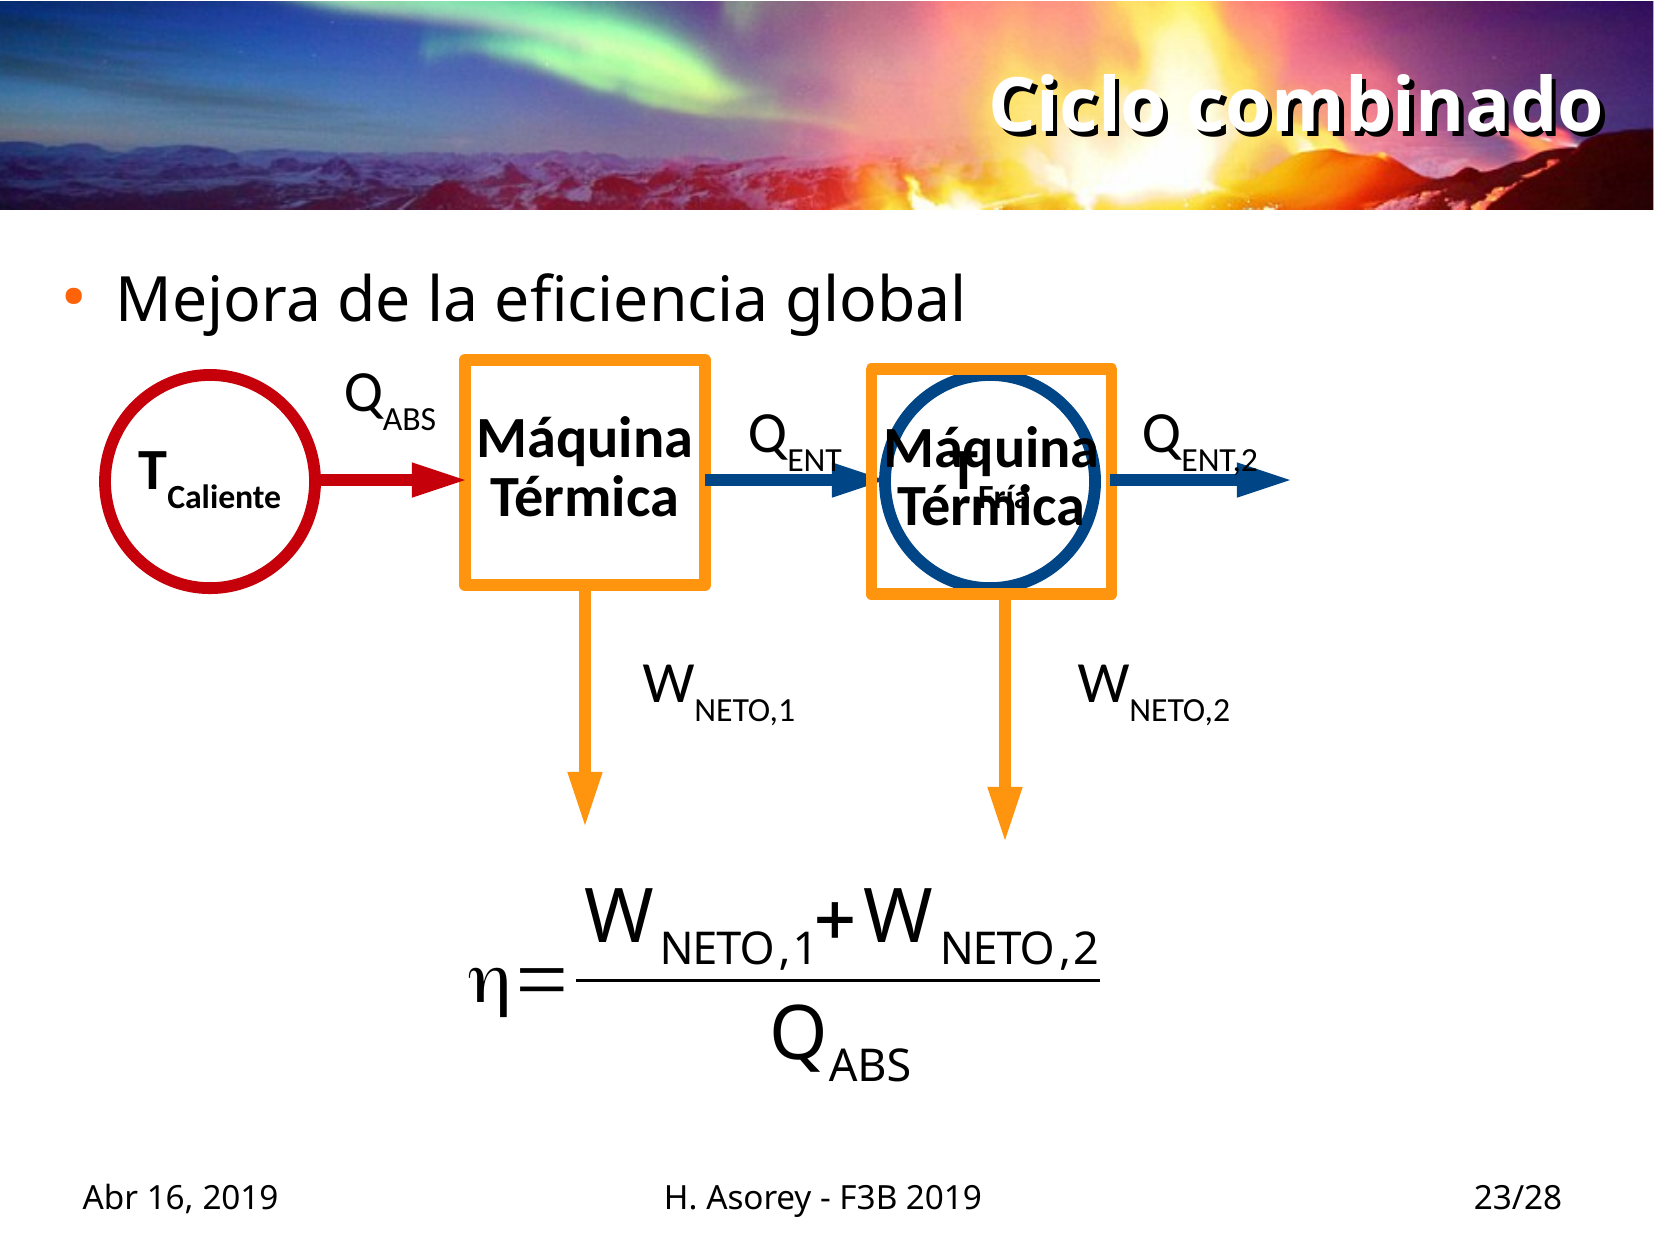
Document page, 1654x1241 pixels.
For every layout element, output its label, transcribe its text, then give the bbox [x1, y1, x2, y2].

list Mejora de la eficiencia global [45, 255, 1606, 1156]
picture [0, 1, 1654, 210]
chart [458, 870, 1111, 1092]
text_box WNETO,1 [612, 651, 826, 751]
title Ciclo combinado [45, 15, 1606, 191]
text_box Máquina Térmica [871, 369, 1112, 595]
text_box TCaliente [105, 374, 315, 589]
text_box WNETO,2 [1047, 651, 1261, 751]
text_box Máquina Térmica [465, 360, 706, 586]
